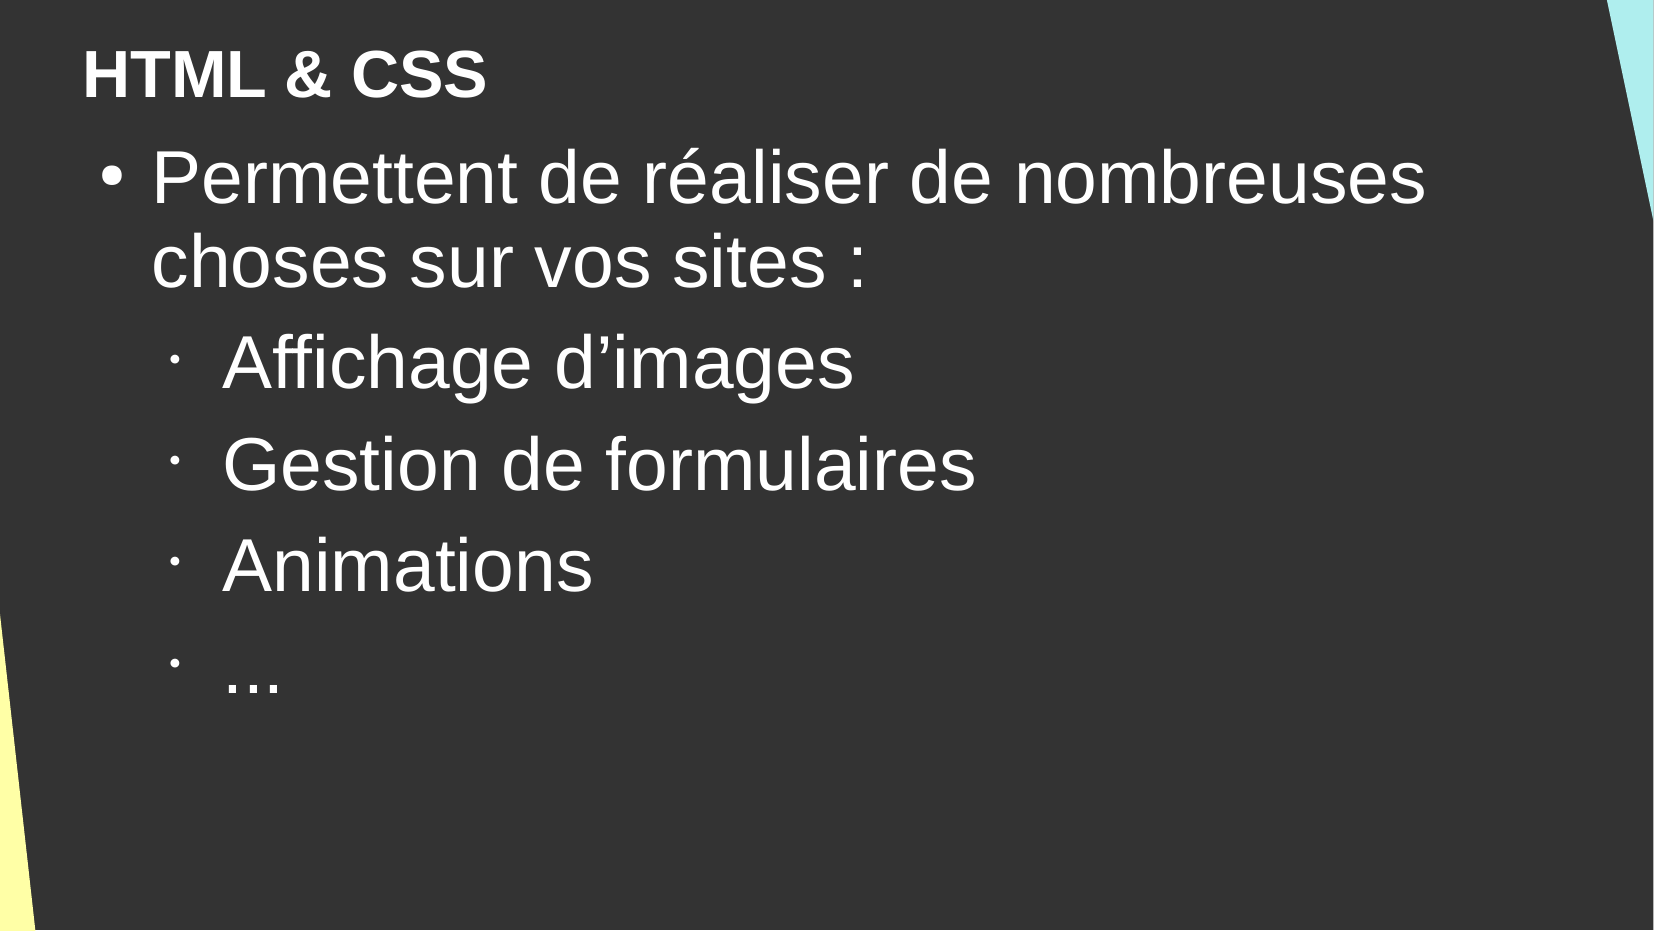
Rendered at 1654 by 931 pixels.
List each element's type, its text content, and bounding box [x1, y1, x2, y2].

text_box [1606, 0, 1654, 224]
title HTML & CSS [82, 36, 1571, 114]
list Permettent de réaliser de nombreuses choses sur vos sites : Affichage d’images Gestion de formulaires Animations ... [80, 135, 1569, 733]
text_box [0, 614, 36, 931]
